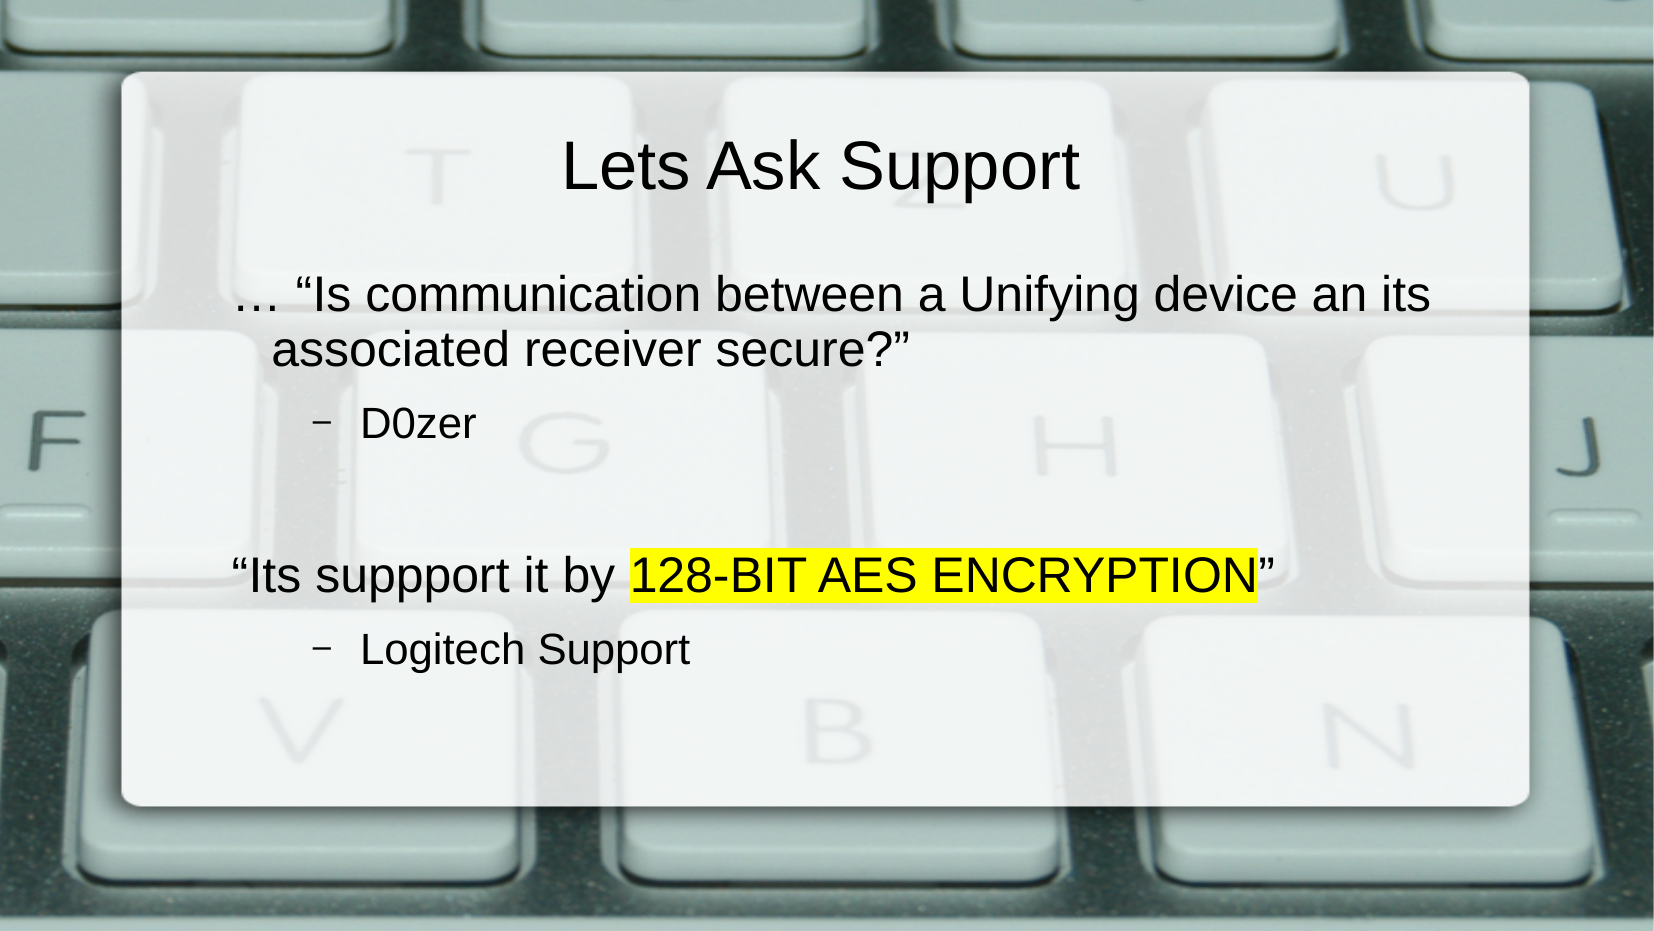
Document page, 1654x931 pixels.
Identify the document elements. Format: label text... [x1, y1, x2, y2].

title Lets Ask Support [135, 88, 1506, 244]
list … “Is communication between a Unifying device an its associated receiver secure?” D0zer [147, 265, 1506, 524]
list “Its suppport it by 128-BIT AES ENCRYPTION” Logitech Support [147, 547, 1506, 805]
picture [0, 0, 1654, 931]
